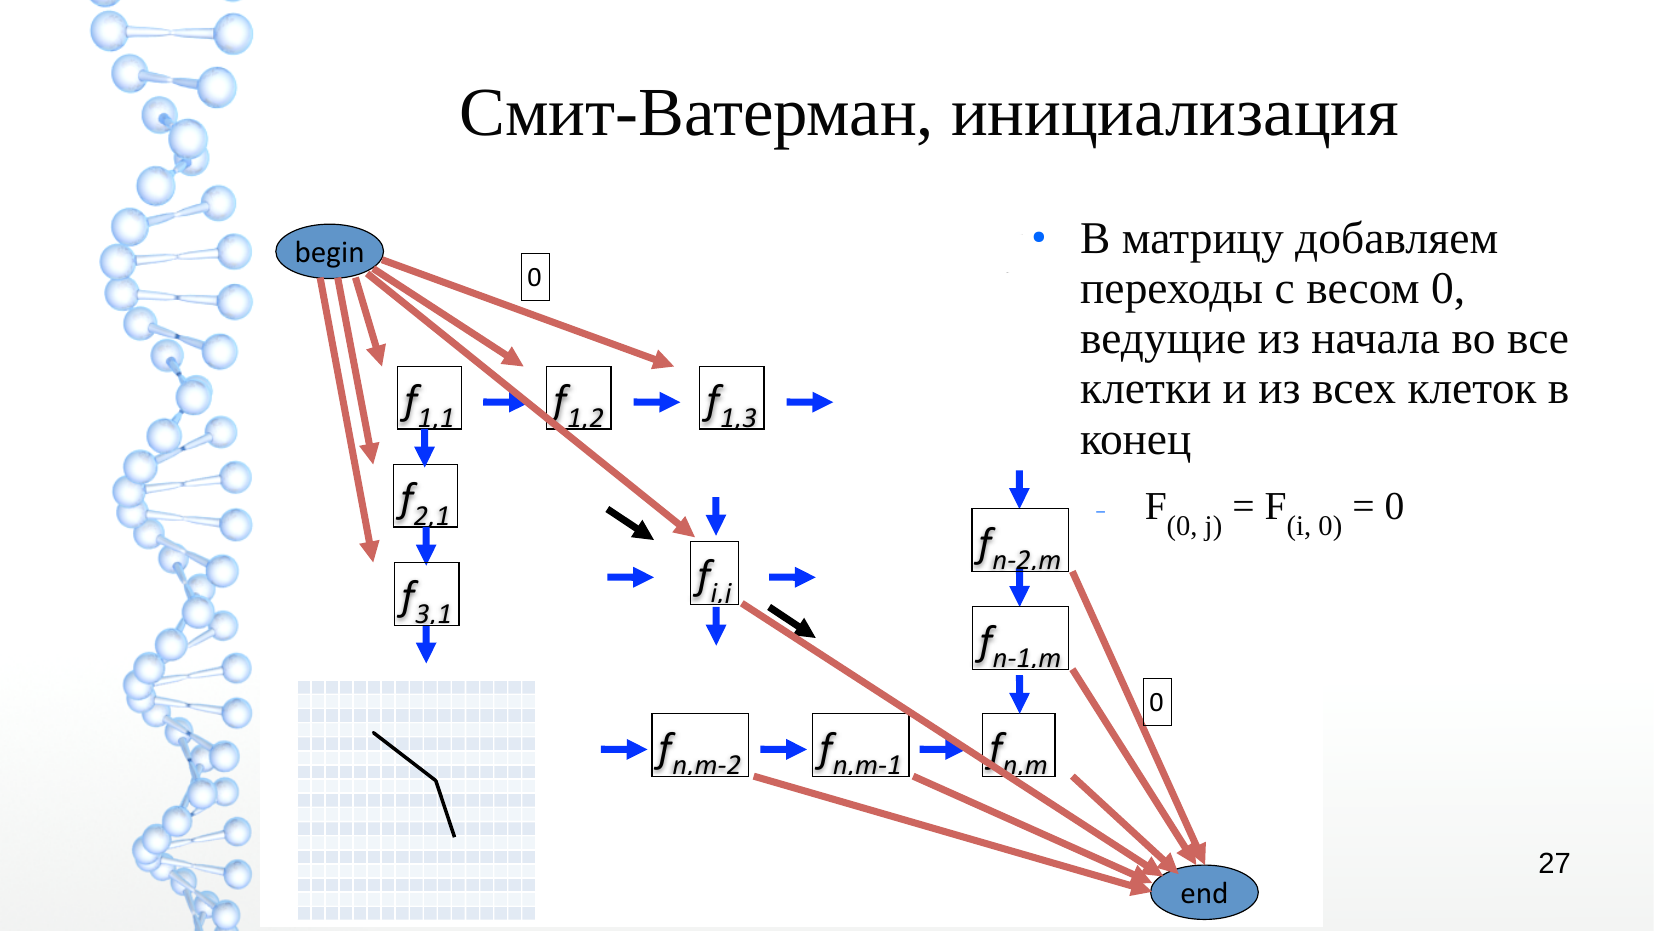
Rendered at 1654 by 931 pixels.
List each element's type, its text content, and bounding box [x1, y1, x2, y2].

title Смит-Ватерман, инициализация [265, 35, 1595, 189]
picture [0, 0, 1654, 931]
list В матрицу добавляем переходы с весом 0, ведущие из начала во все клетки и из всех клеток в конец F(0, j) = F(i, 0) = 0 [1015, 212, 1619, 544]
